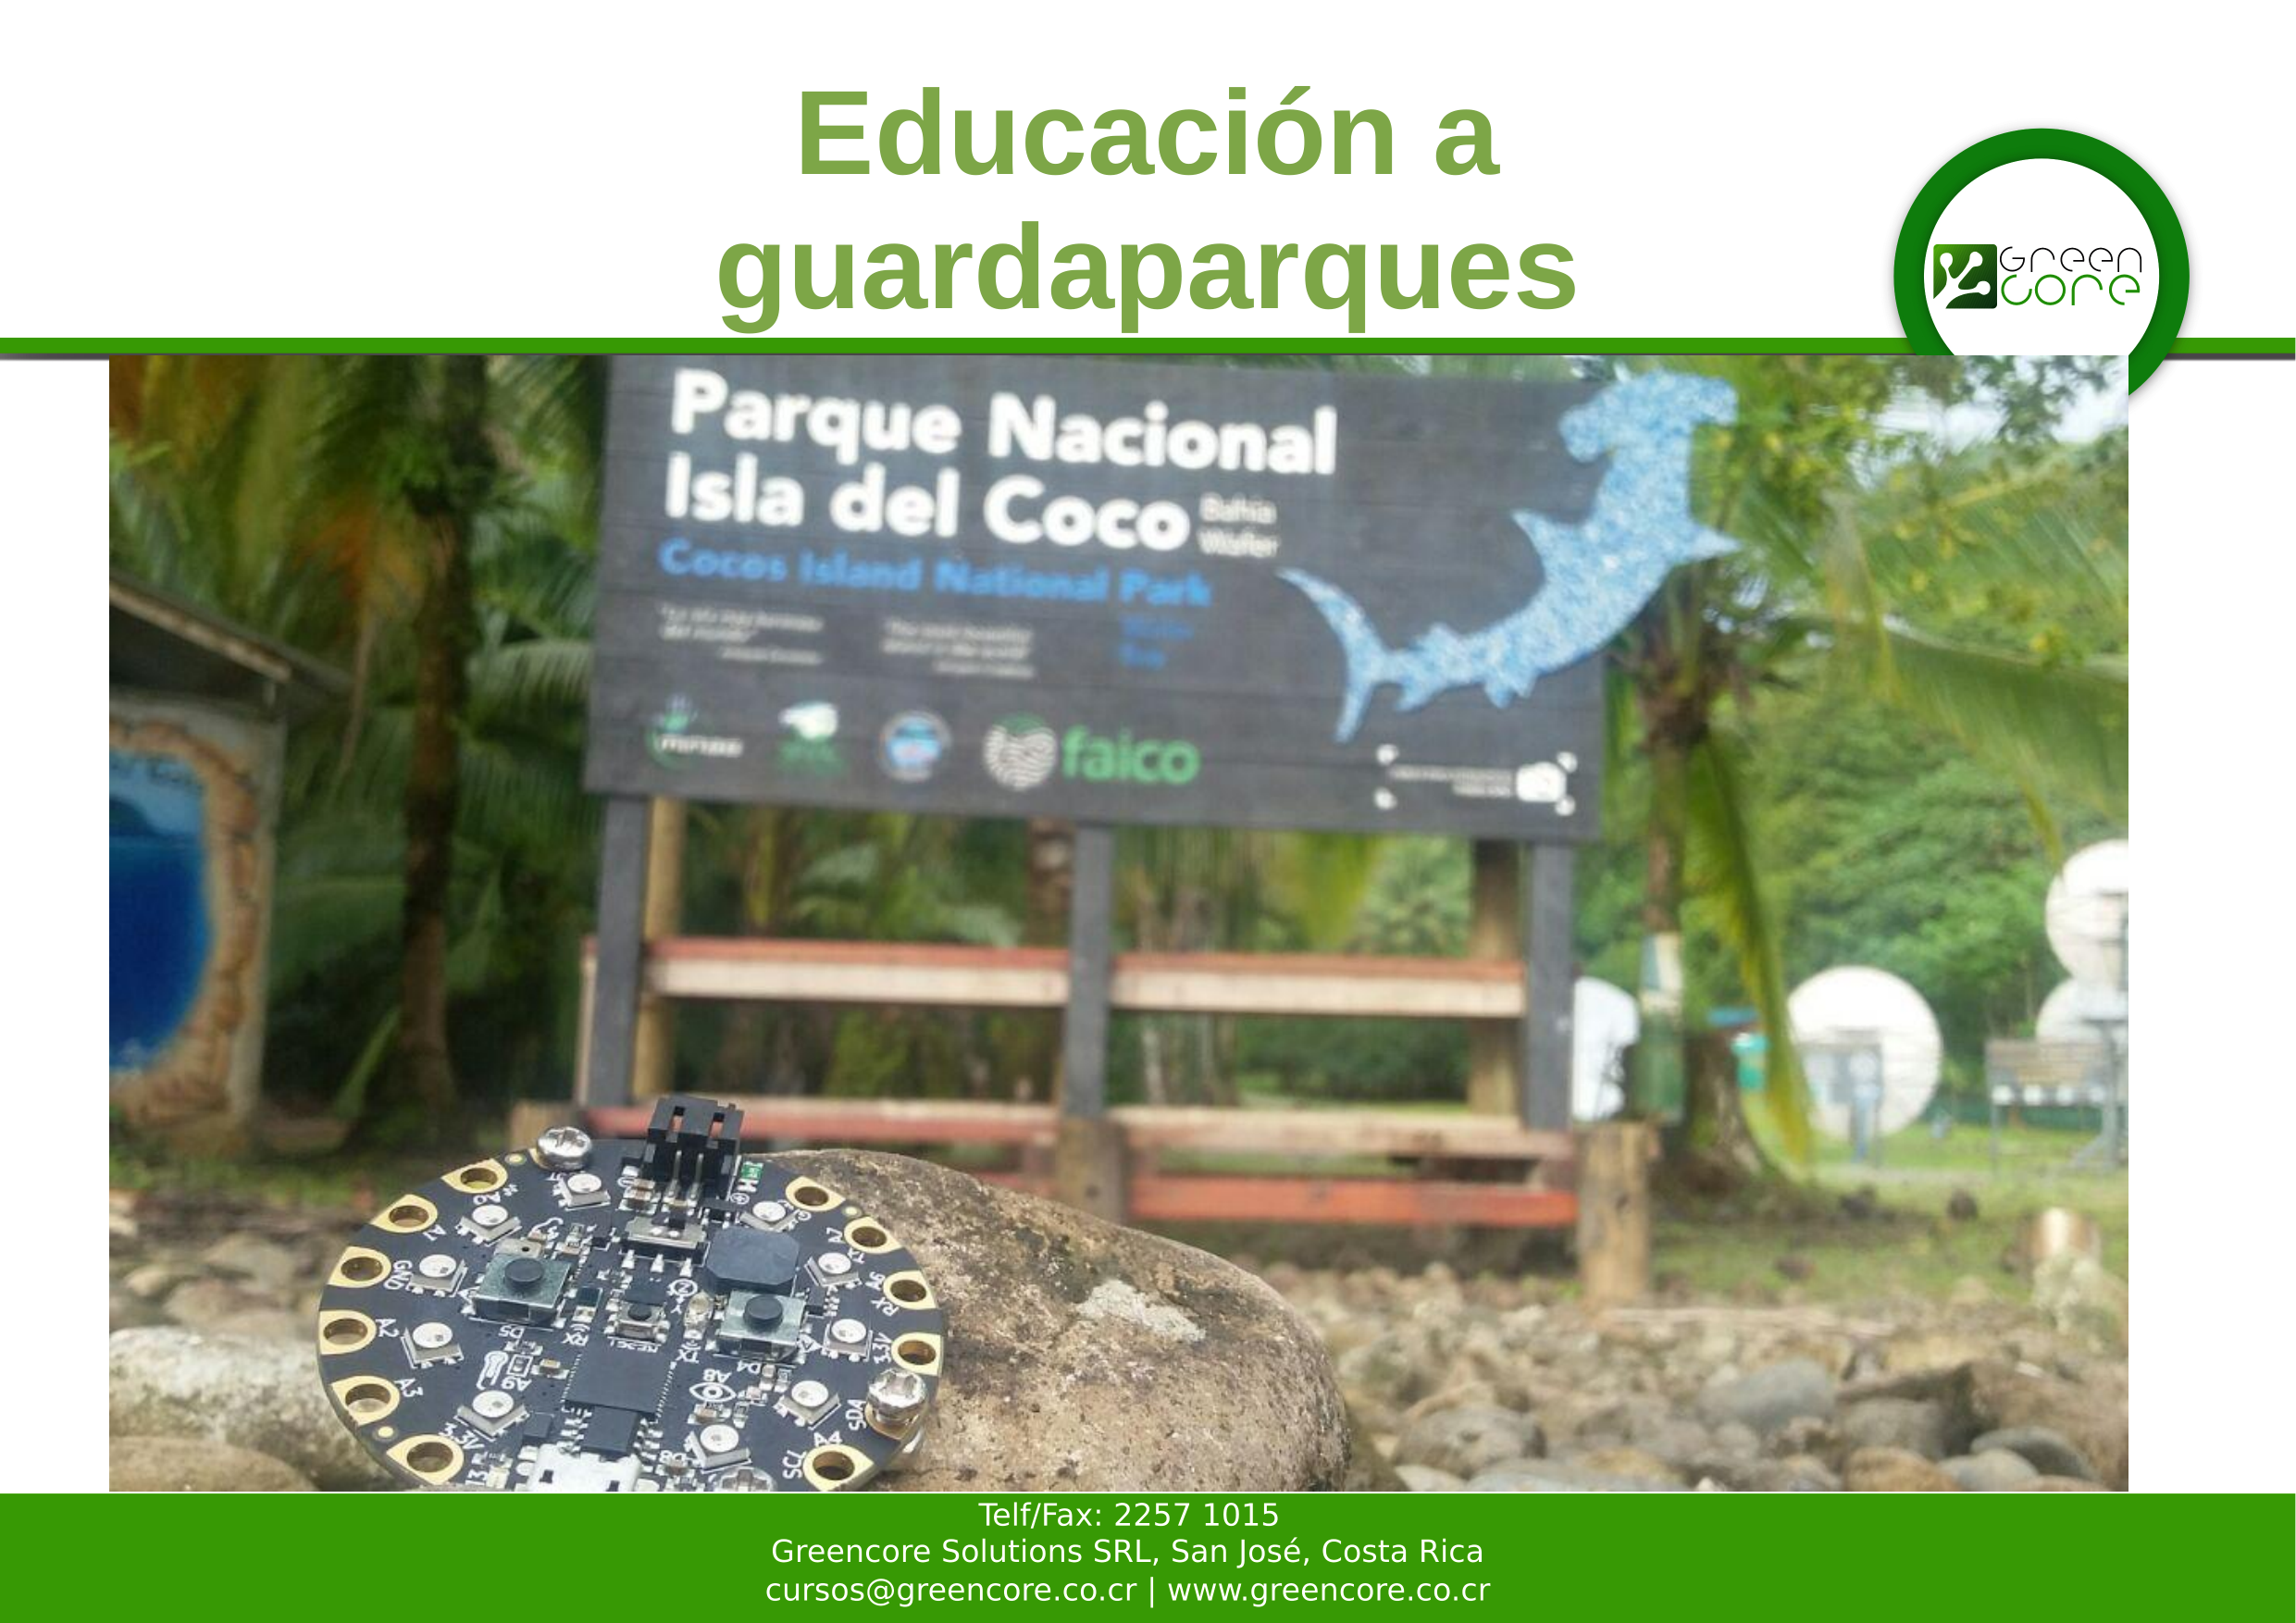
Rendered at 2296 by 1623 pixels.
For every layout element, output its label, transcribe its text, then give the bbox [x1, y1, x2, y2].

picture [0, 0, 2296, 1623]
title Educación a guardaparques [115, 64, 2181, 336]
